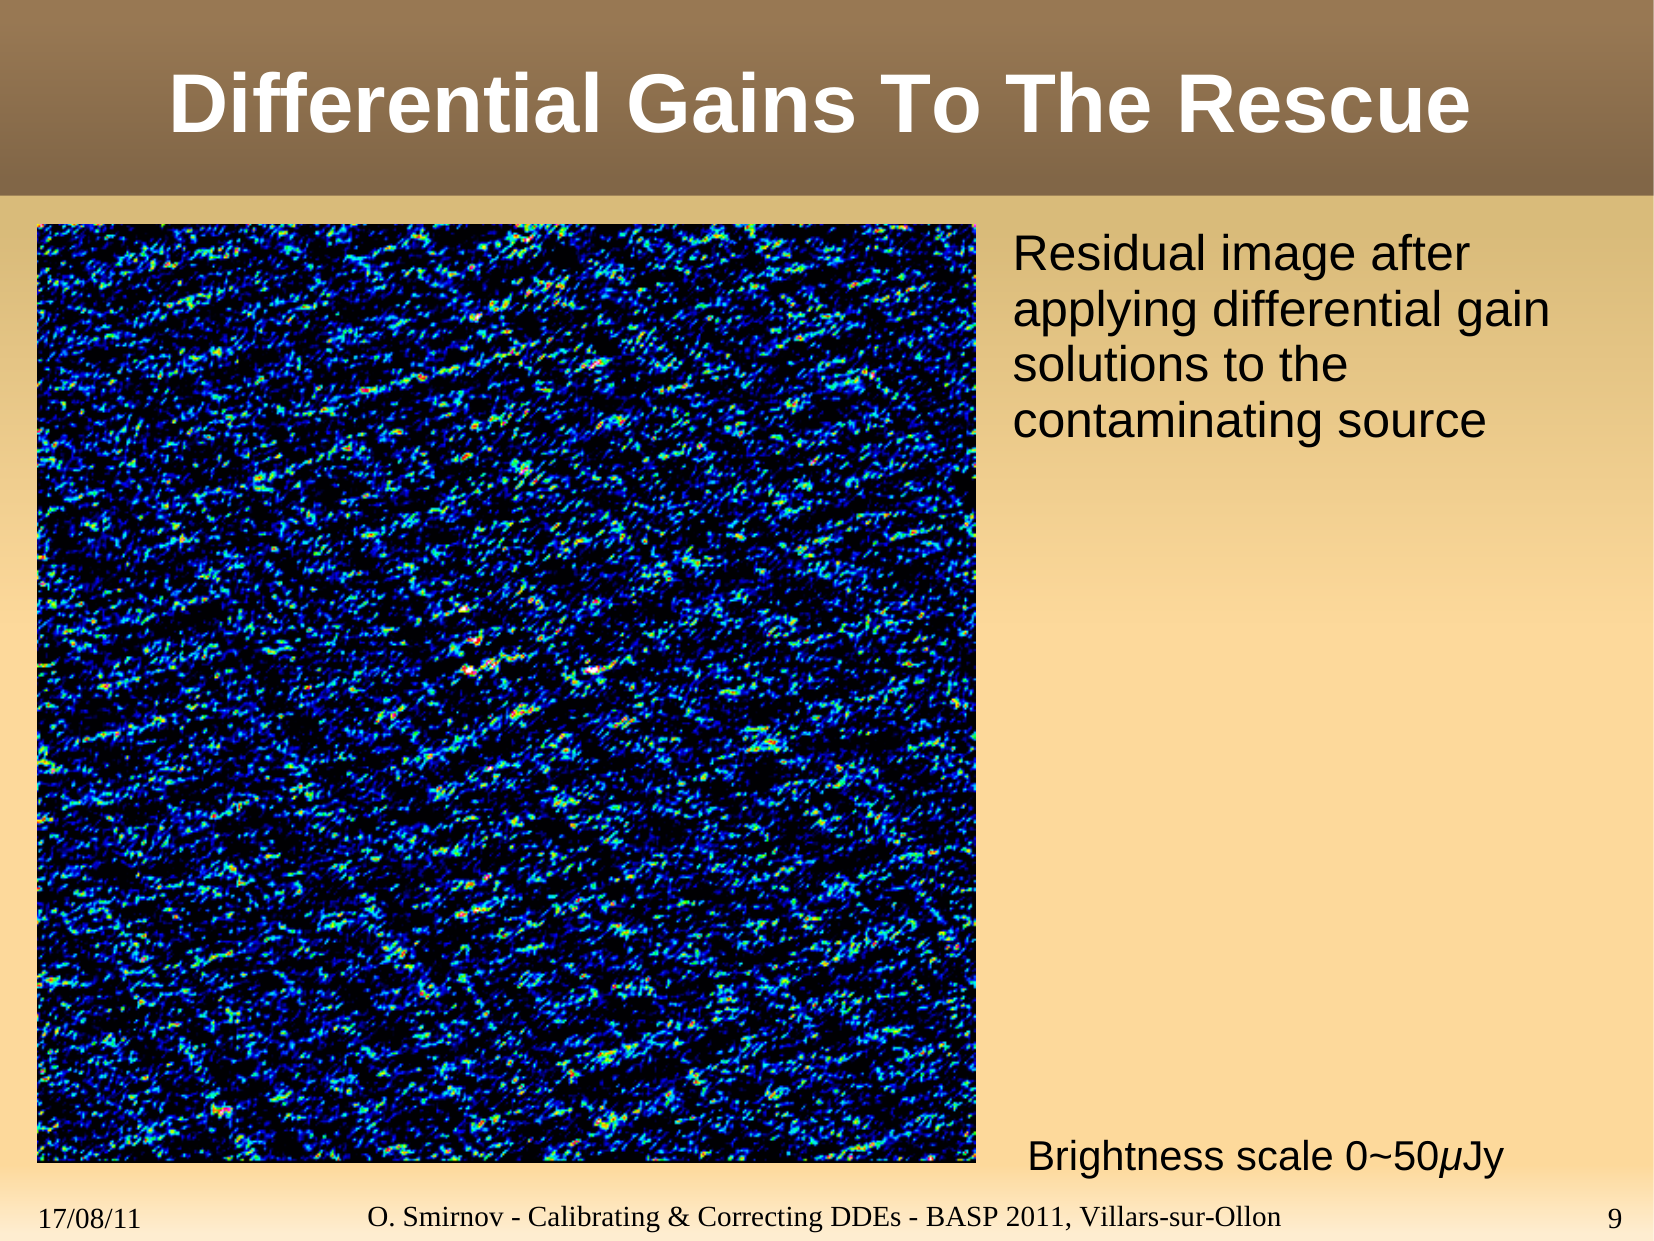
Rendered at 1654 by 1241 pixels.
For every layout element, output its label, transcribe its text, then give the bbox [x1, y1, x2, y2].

text_box Brightness scale 0~50μJy [1012, 1125, 1654, 1187]
list Residual image after applying differential gain solutions to the contaminating source [1012, 225, 1601, 1104]
title Differential Gains To The Rescue [76, 7, 1565, 200]
picture [0, 0, 1654, 1241]
